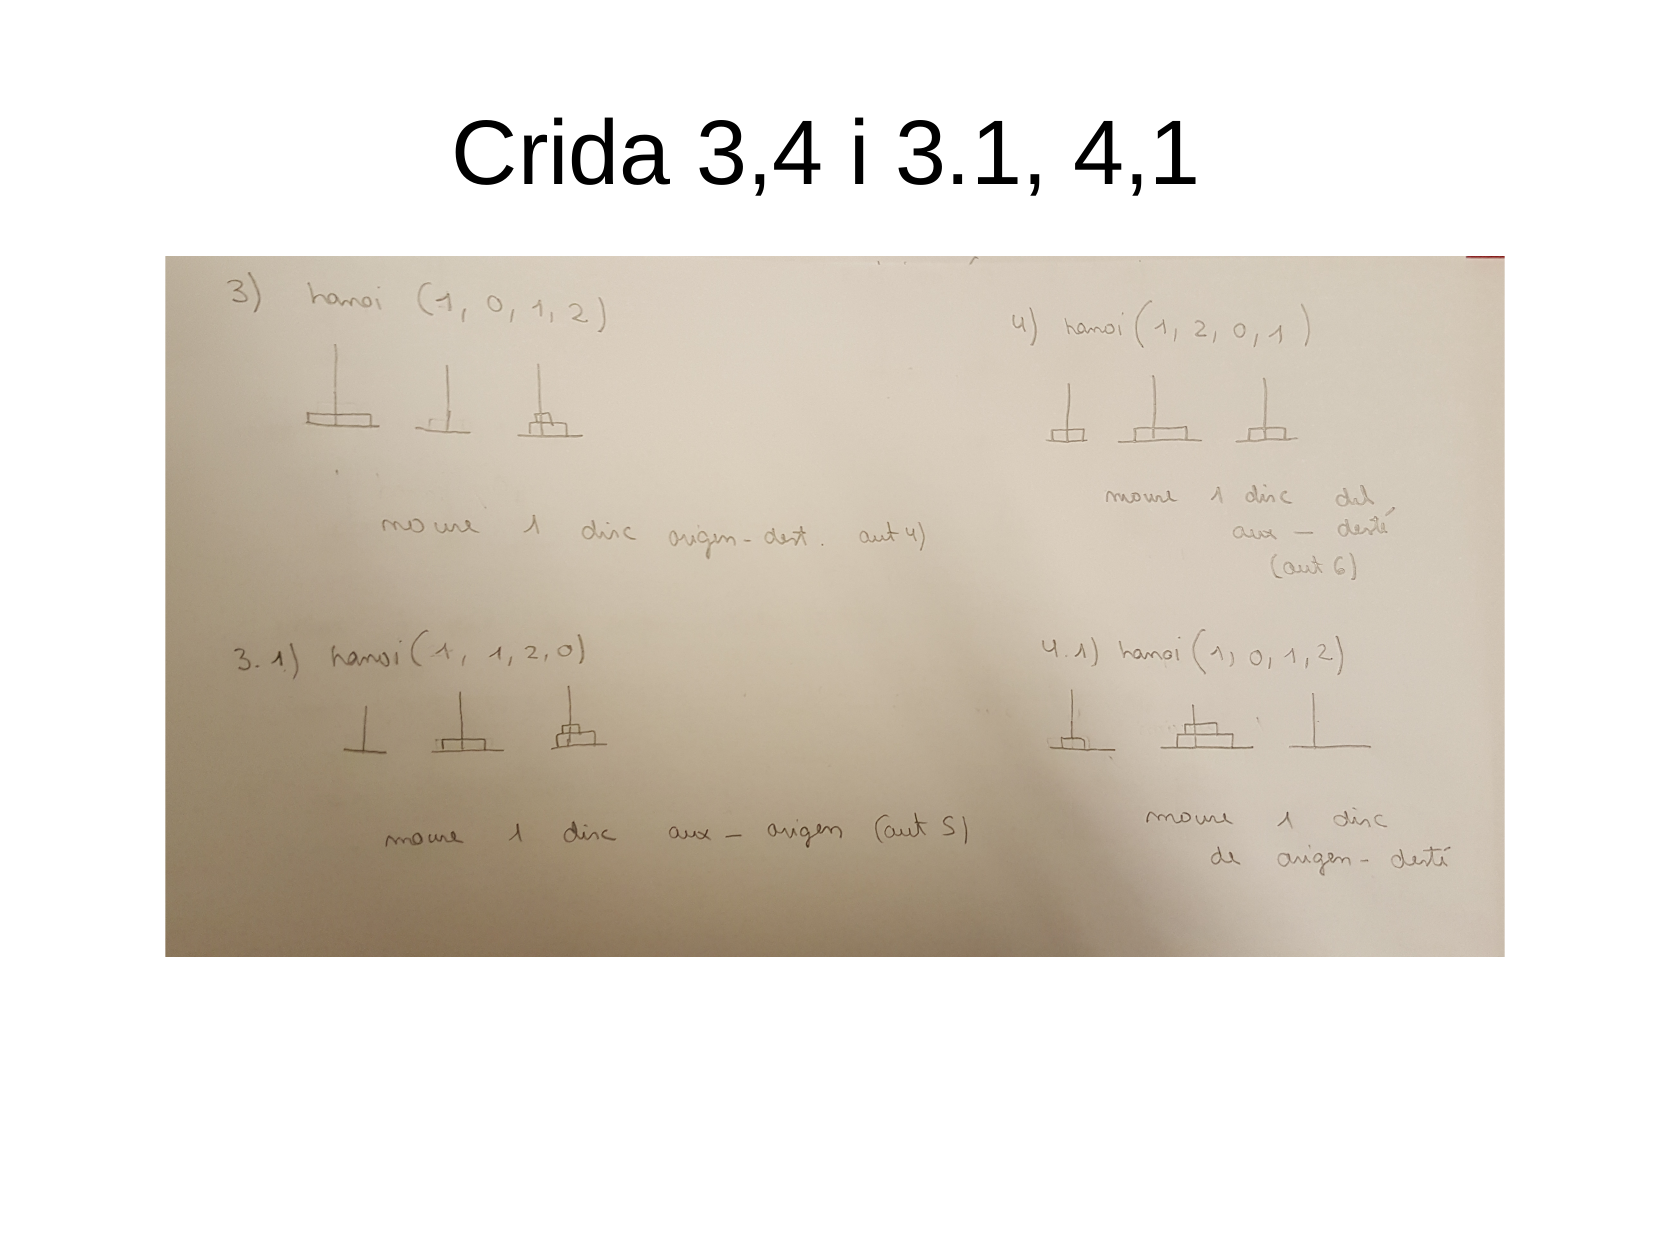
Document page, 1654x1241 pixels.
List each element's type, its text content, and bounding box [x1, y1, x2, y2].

picture [165, 256, 1505, 957]
title Crida 3,4 i 3.1, 4,1 [82, 49, 1571, 257]
